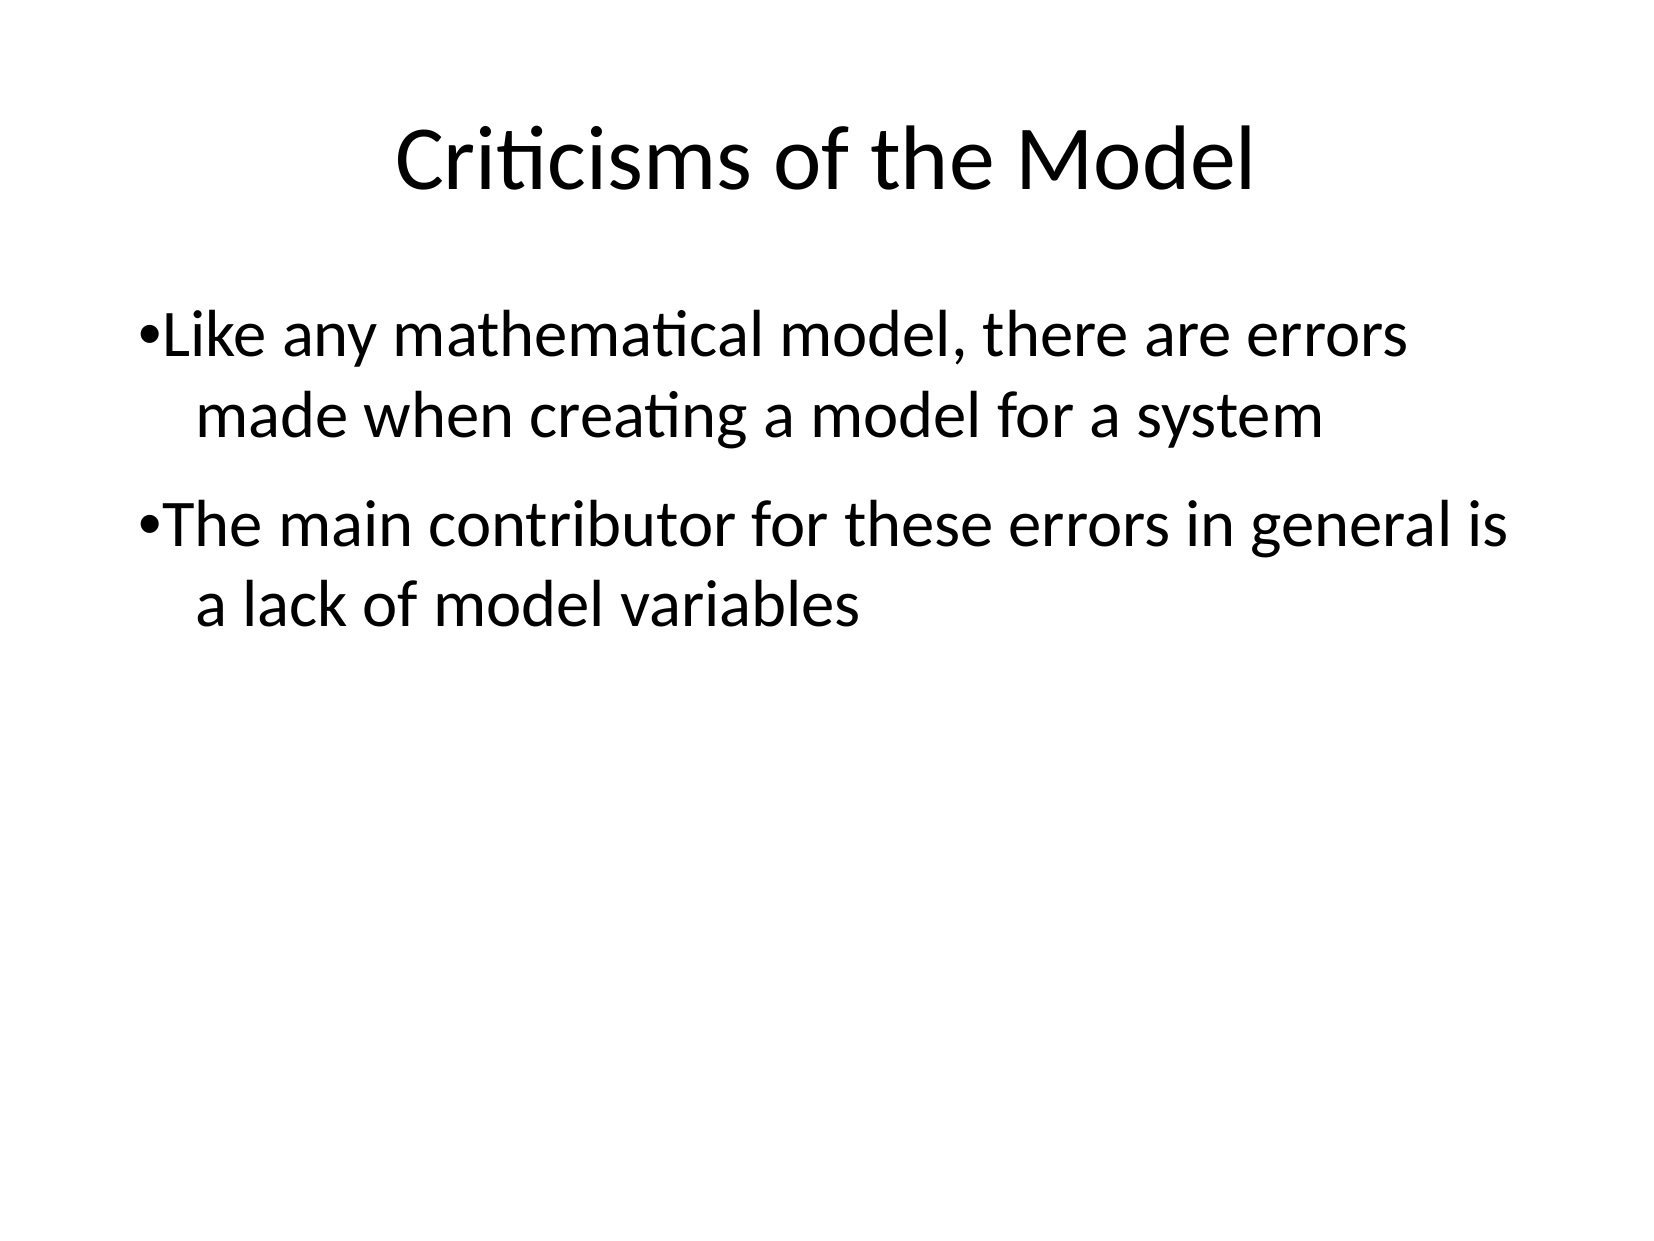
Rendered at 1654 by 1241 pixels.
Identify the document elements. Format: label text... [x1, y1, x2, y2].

list •Like any mathematical model, there are errors made when creating a model for a system •The main contributor for these errors in general is a lack of model variables [82, 290, 1538, 1010]
title Criticisms of the Model [82, 49, 1571, 257]
